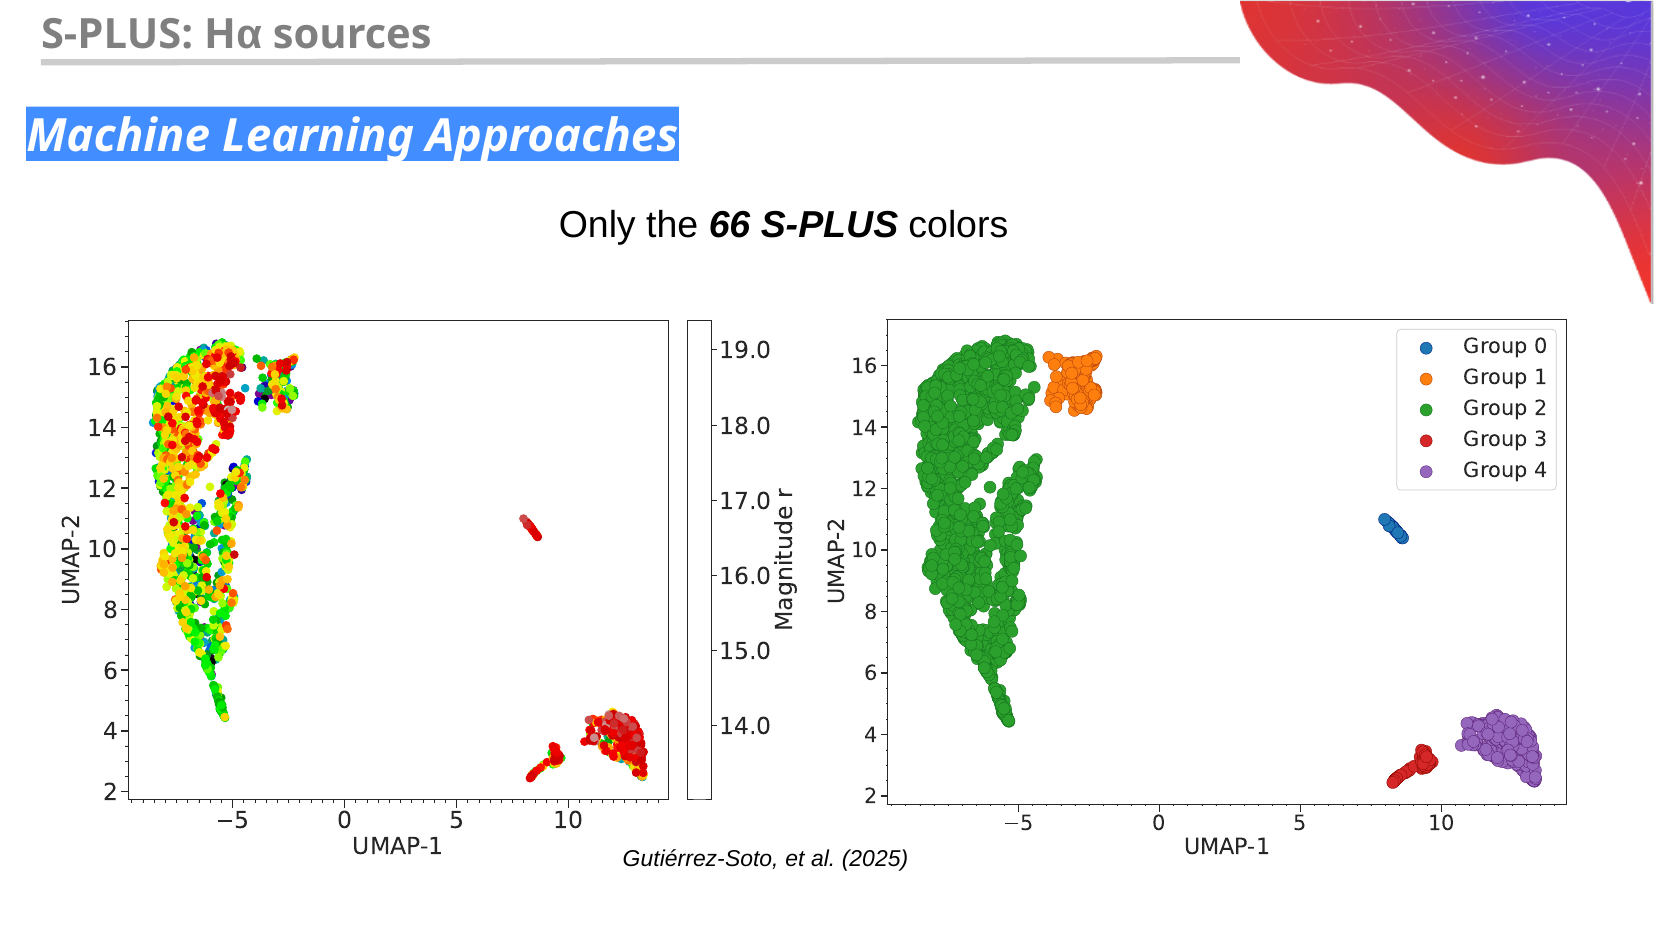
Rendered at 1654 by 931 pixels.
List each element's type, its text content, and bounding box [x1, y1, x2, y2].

picture [1240, 0, 1654, 304]
text_box Only the 66 S-PLUS colors [543, 196, 1048, 296]
text_box Machine Learning Approaches [26, 106, 679, 161]
picture [22, 246, 1572, 869]
text_box Gutiérrez-Soto, et al. (2025) [607, 838, 1096, 920]
text_box S-PLUS: Hα sources [26, 0, 477, 72]
